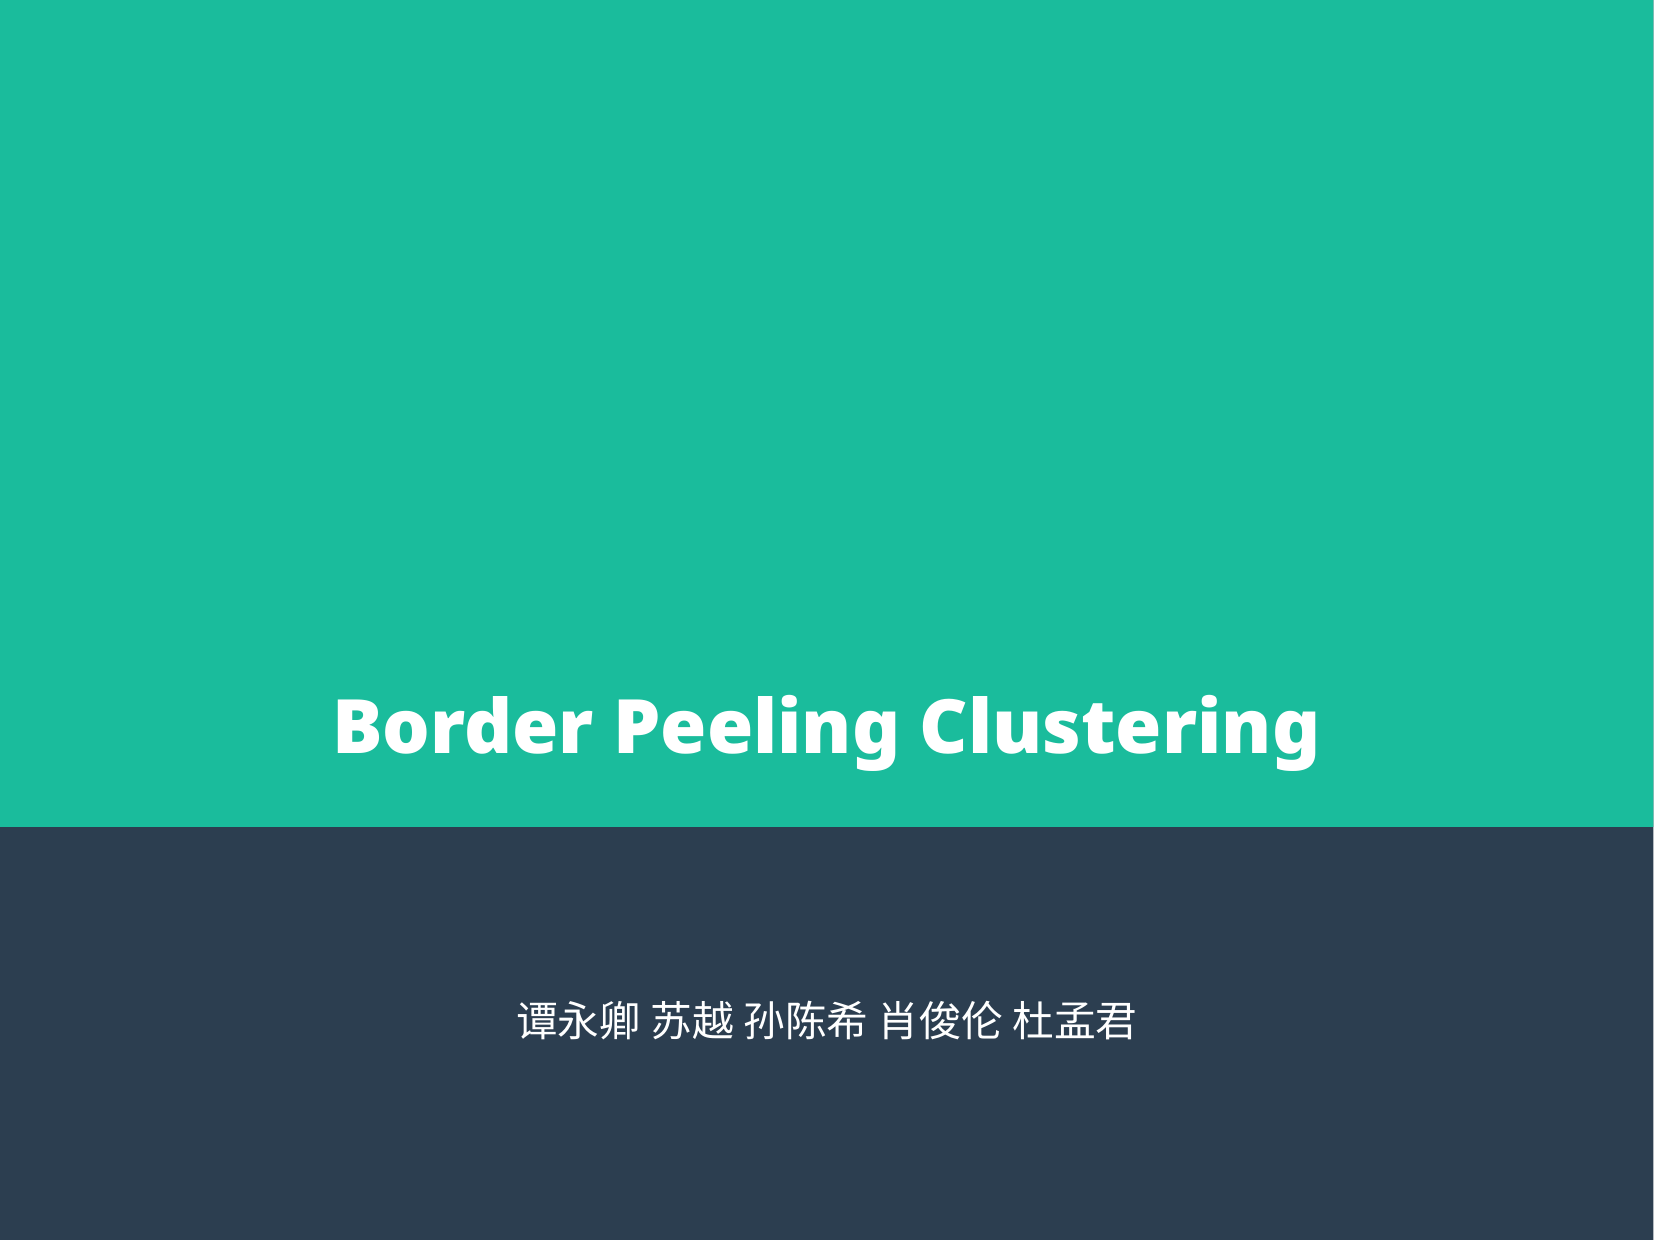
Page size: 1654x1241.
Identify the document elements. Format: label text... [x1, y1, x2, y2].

title Border Peeling Clustering [59, 620, 1595, 778]
subtitle 谭永卿 苏越 孙陈希 肖俊伦 杜孟君 [59, 856, 1595, 1182]
